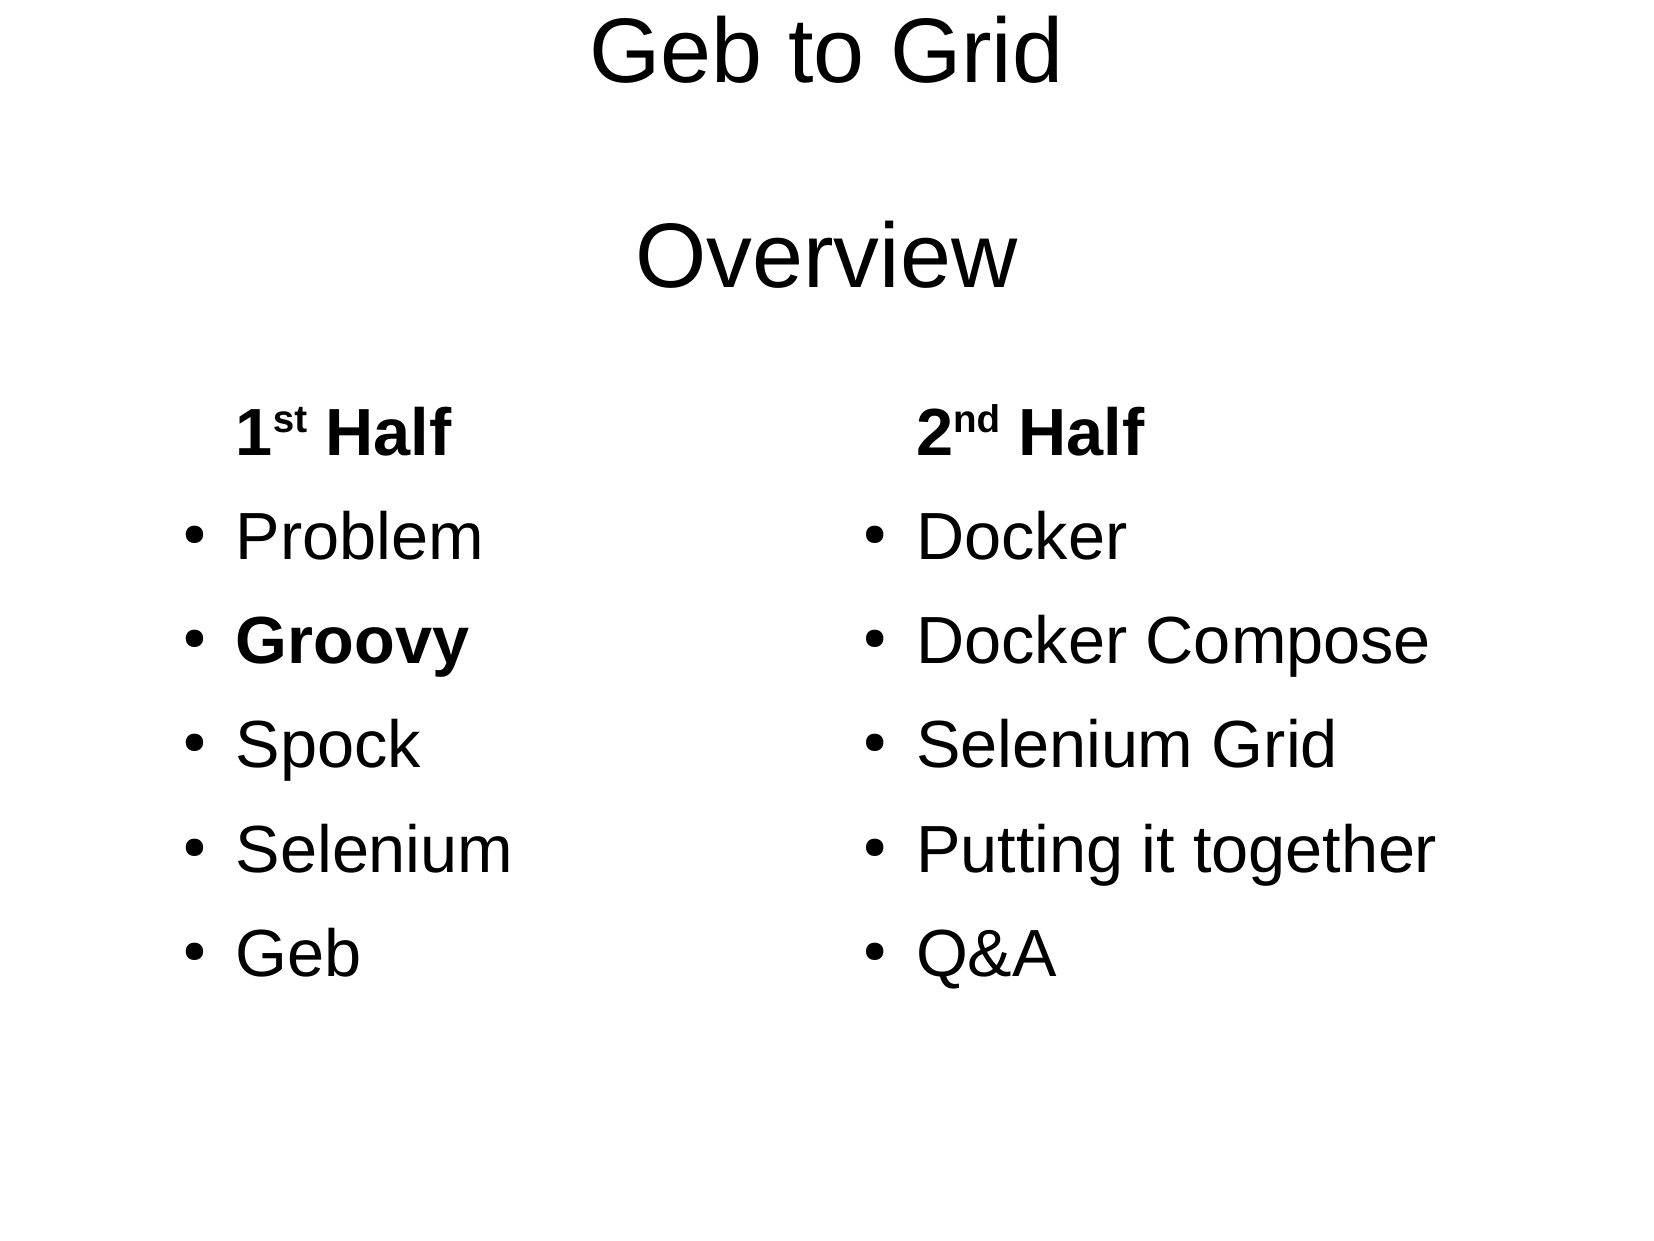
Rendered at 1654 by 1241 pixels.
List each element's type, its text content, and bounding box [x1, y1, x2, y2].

list 2nd Half Docker Docker Compose Selenium Grid Putting it together Q&A [845, 290, 1572, 1010]
list 1st Half Problem Groovy Spock Selenium Geb [165, 290, 809, 1010]
title Geb to Grid Overview [82, 0, 1571, 307]
